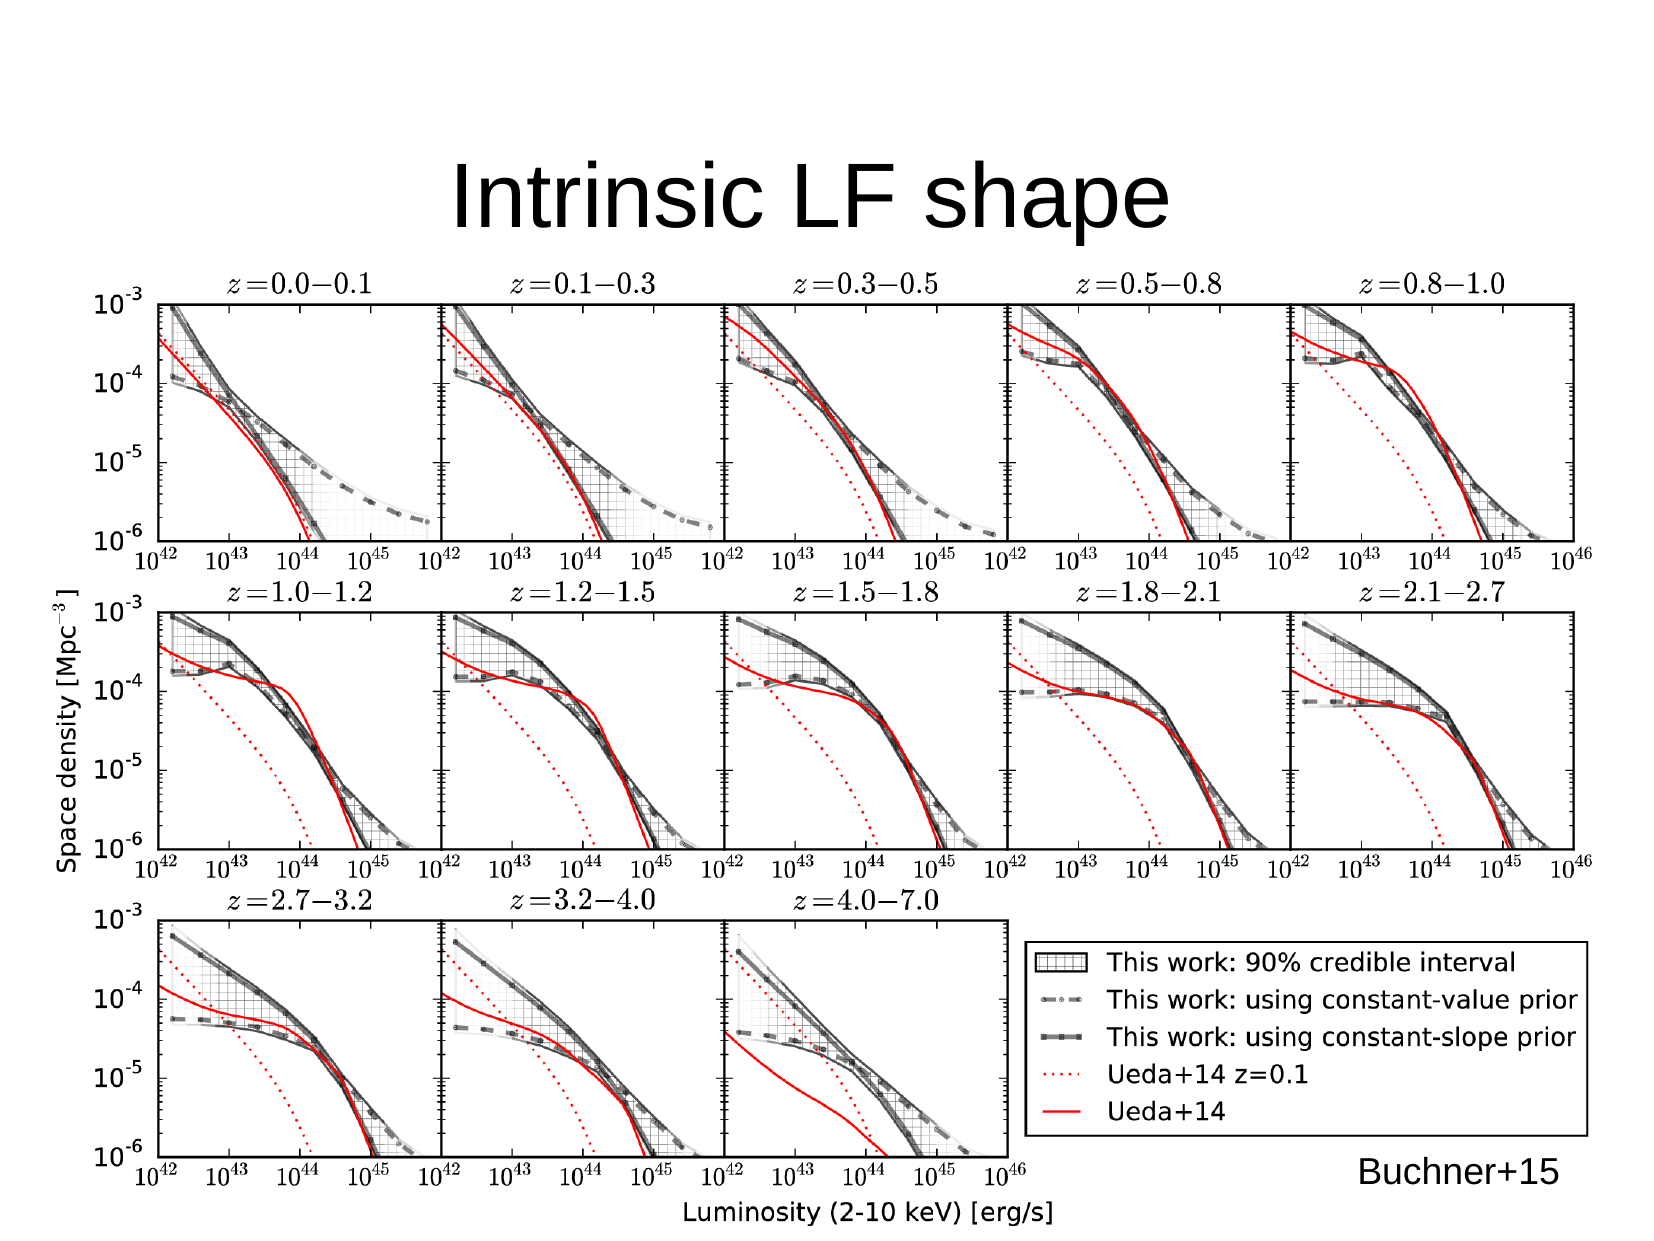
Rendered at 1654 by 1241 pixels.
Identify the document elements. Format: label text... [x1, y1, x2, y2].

text_box Buchner+15 [1307, 1143, 1576, 1201]
picture [37, 256, 1613, 1241]
title Intrinsic LF shape [118, 112, 1506, 256]
